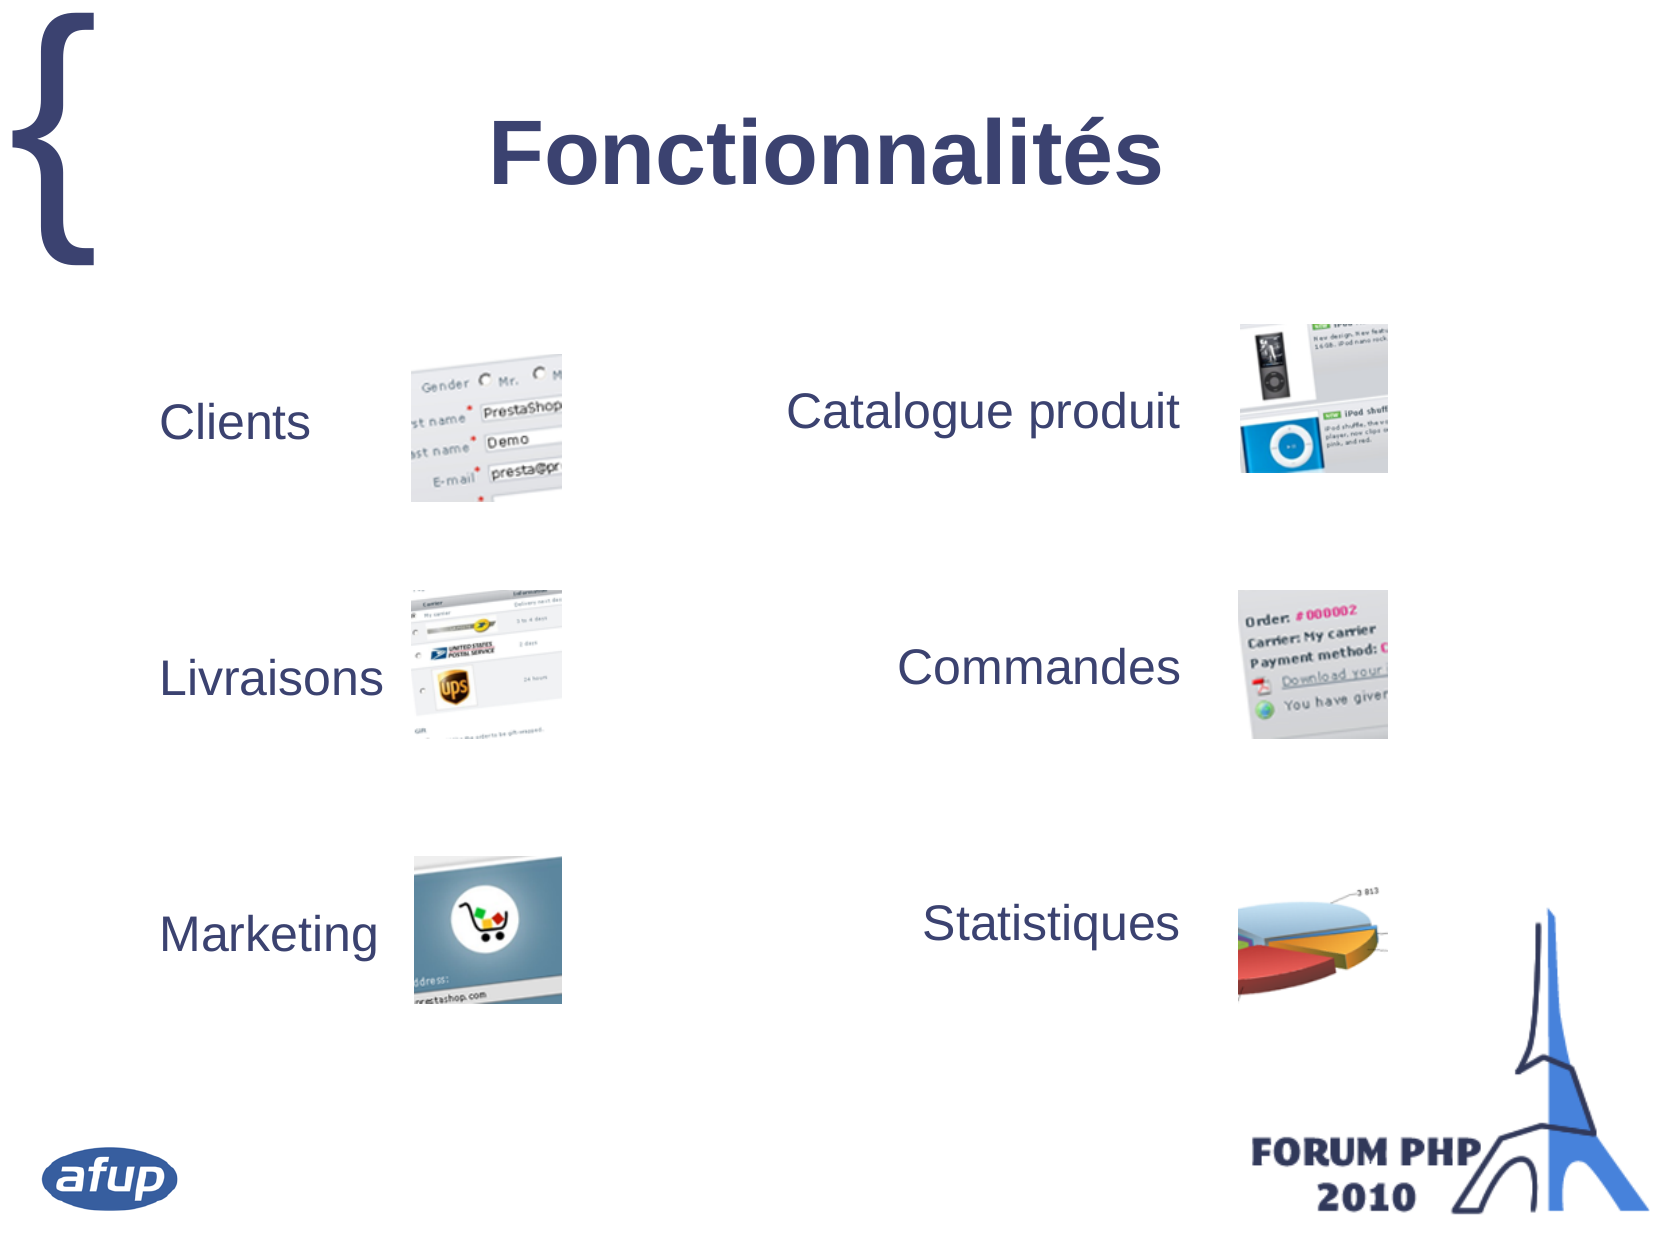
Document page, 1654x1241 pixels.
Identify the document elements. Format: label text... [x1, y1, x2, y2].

picture [414, 856, 562, 1004]
picture [41, 1146, 178, 1211]
picture [1240, 324, 1388, 473]
picture [1238, 854, 1650, 1241]
picture [411, 590, 562, 739]
title Fonctionnalités [82, 49, 1571, 257]
picture [411, 354, 562, 502]
list Clients Livraisons Marketing [88, 309, 833, 1152]
picture [1238, 590, 1388, 739]
list Catalogue produit Commandes Statistiques [561, 383, 1182, 1226]
